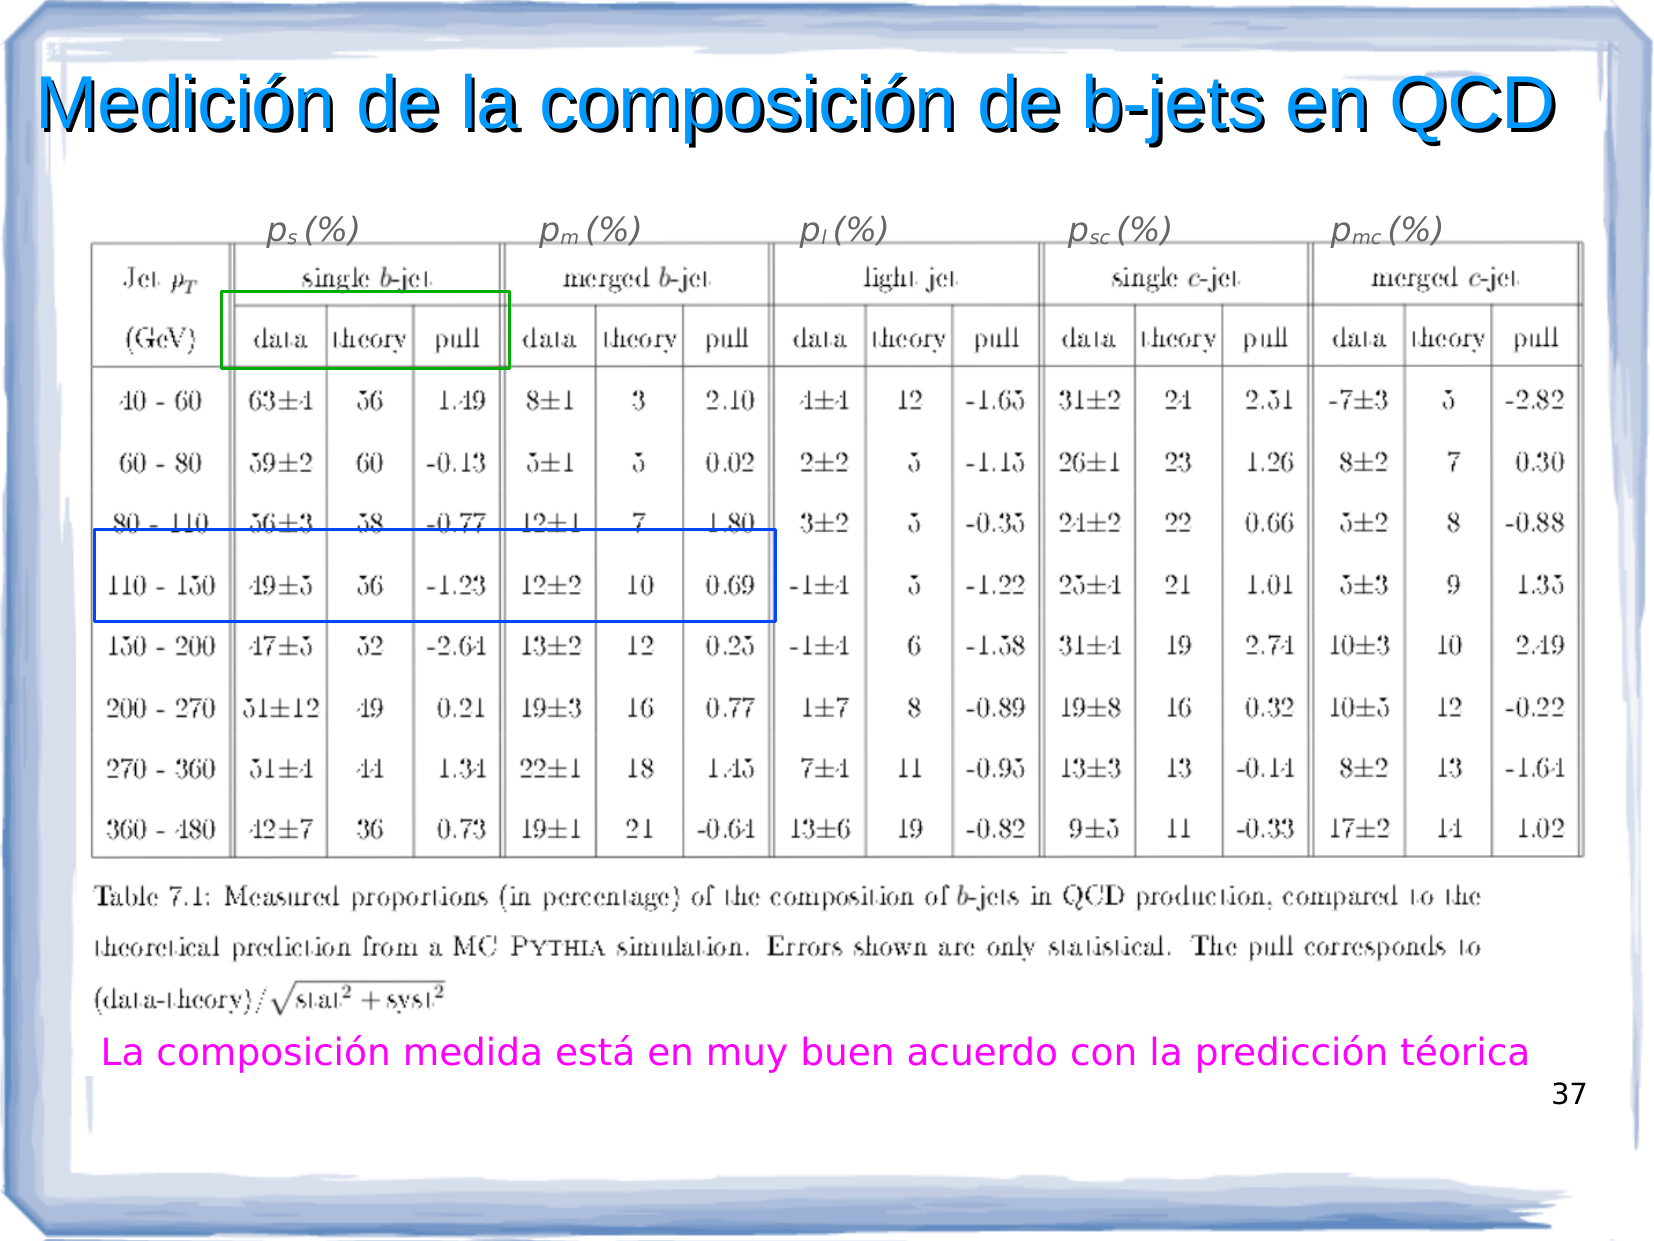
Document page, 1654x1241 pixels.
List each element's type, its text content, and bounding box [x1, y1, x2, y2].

title Medición de la composición de b-jets en QCD [34, 0, 1653, 206]
text_box ps (%) pm (%) pl (%) psc (%) pmc (%) [251, 184, 1490, 249]
text_box La composición medida está en muy buen acuerdo con la predicción téorica [85, 958, 1585, 1143]
picture [0, 0, 1654, 1241]
